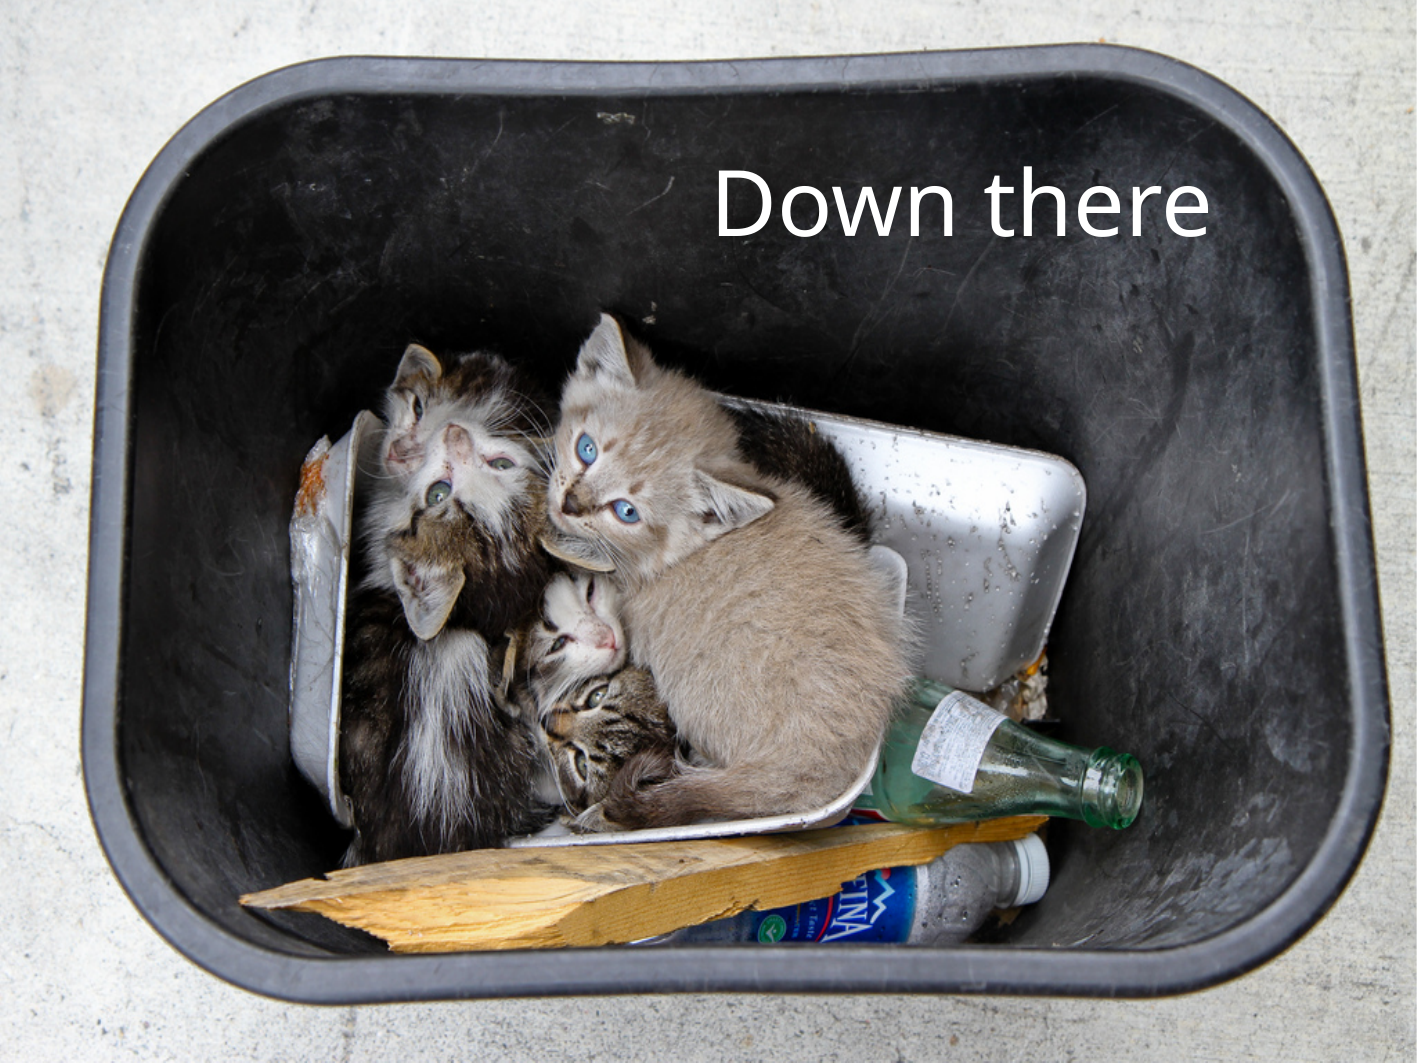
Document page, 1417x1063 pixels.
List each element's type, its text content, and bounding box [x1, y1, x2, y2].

text_box Down there [519, 136, 1405, 265]
picture [0, 0, 1417, 1063]
